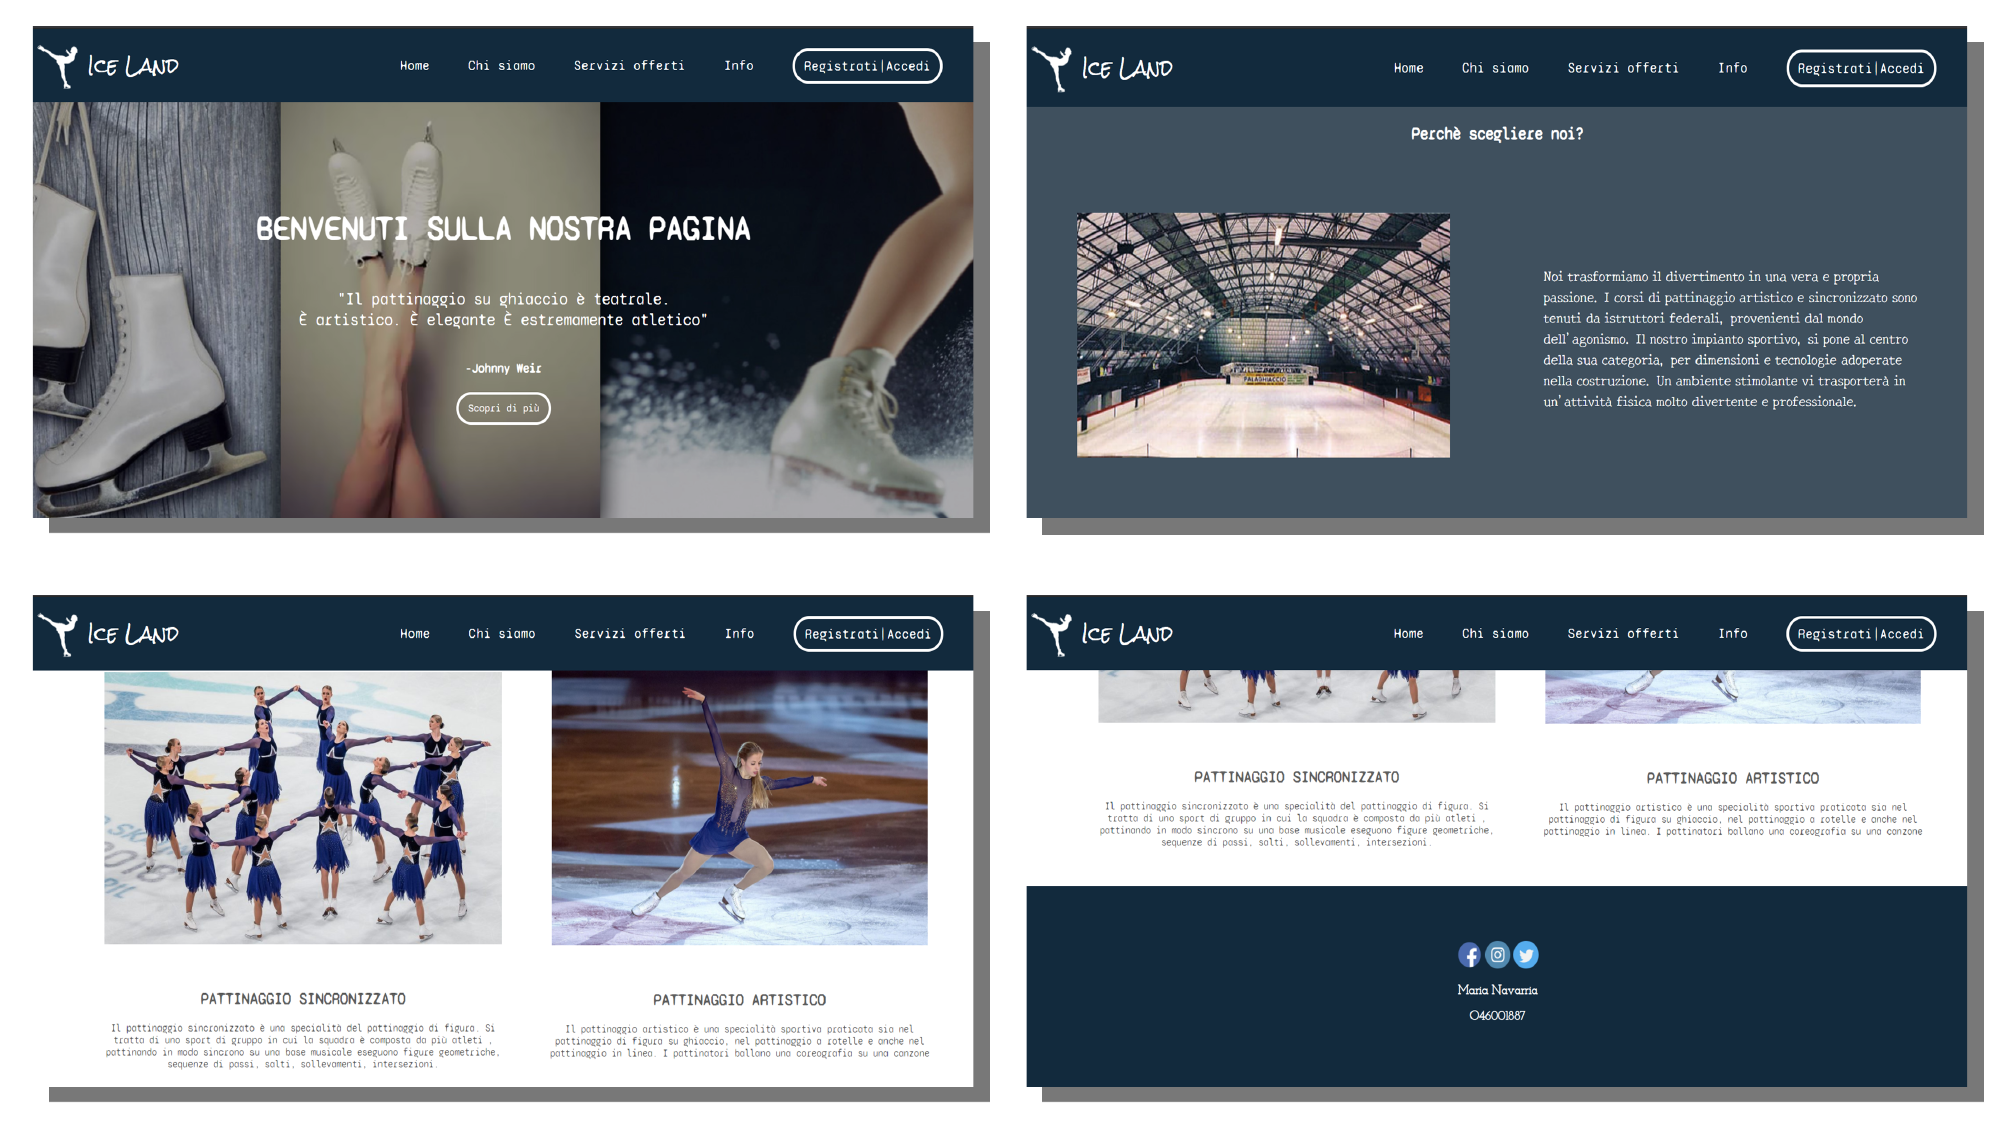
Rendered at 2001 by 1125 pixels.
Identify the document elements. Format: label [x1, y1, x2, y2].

picture [32, 26, 974, 518]
picture [1026, 26, 1968, 518]
picture [1026, 595, 1968, 1087]
picture [32, 595, 974, 1087]
